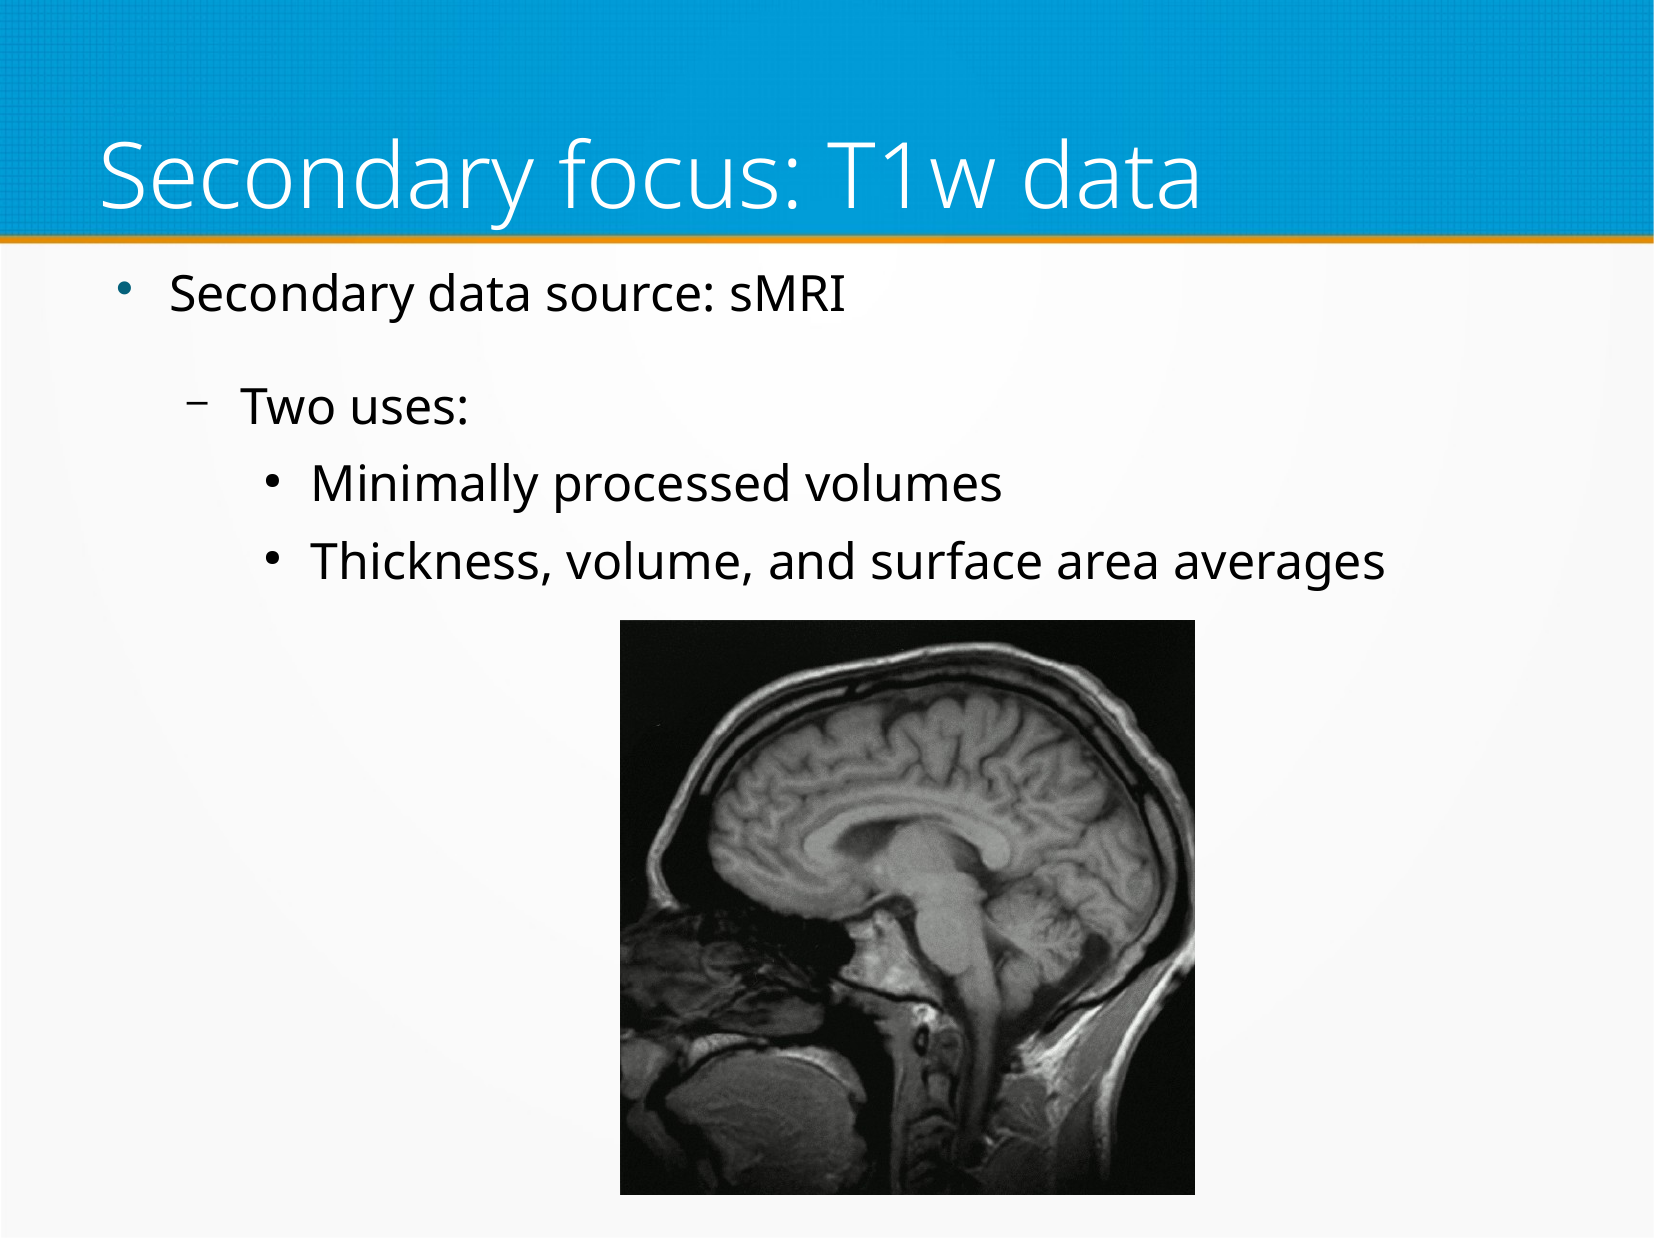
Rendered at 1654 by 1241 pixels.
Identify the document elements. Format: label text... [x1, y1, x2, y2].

list Secondary data source: sMRI Two uses: Minimally processed volumes Thickness, volume, and surface area averages [98, 261, 1654, 1187]
picture [0, 233, 1654, 1241]
text_box Secondary focus: T1w data [98, 19, 1654, 227]
